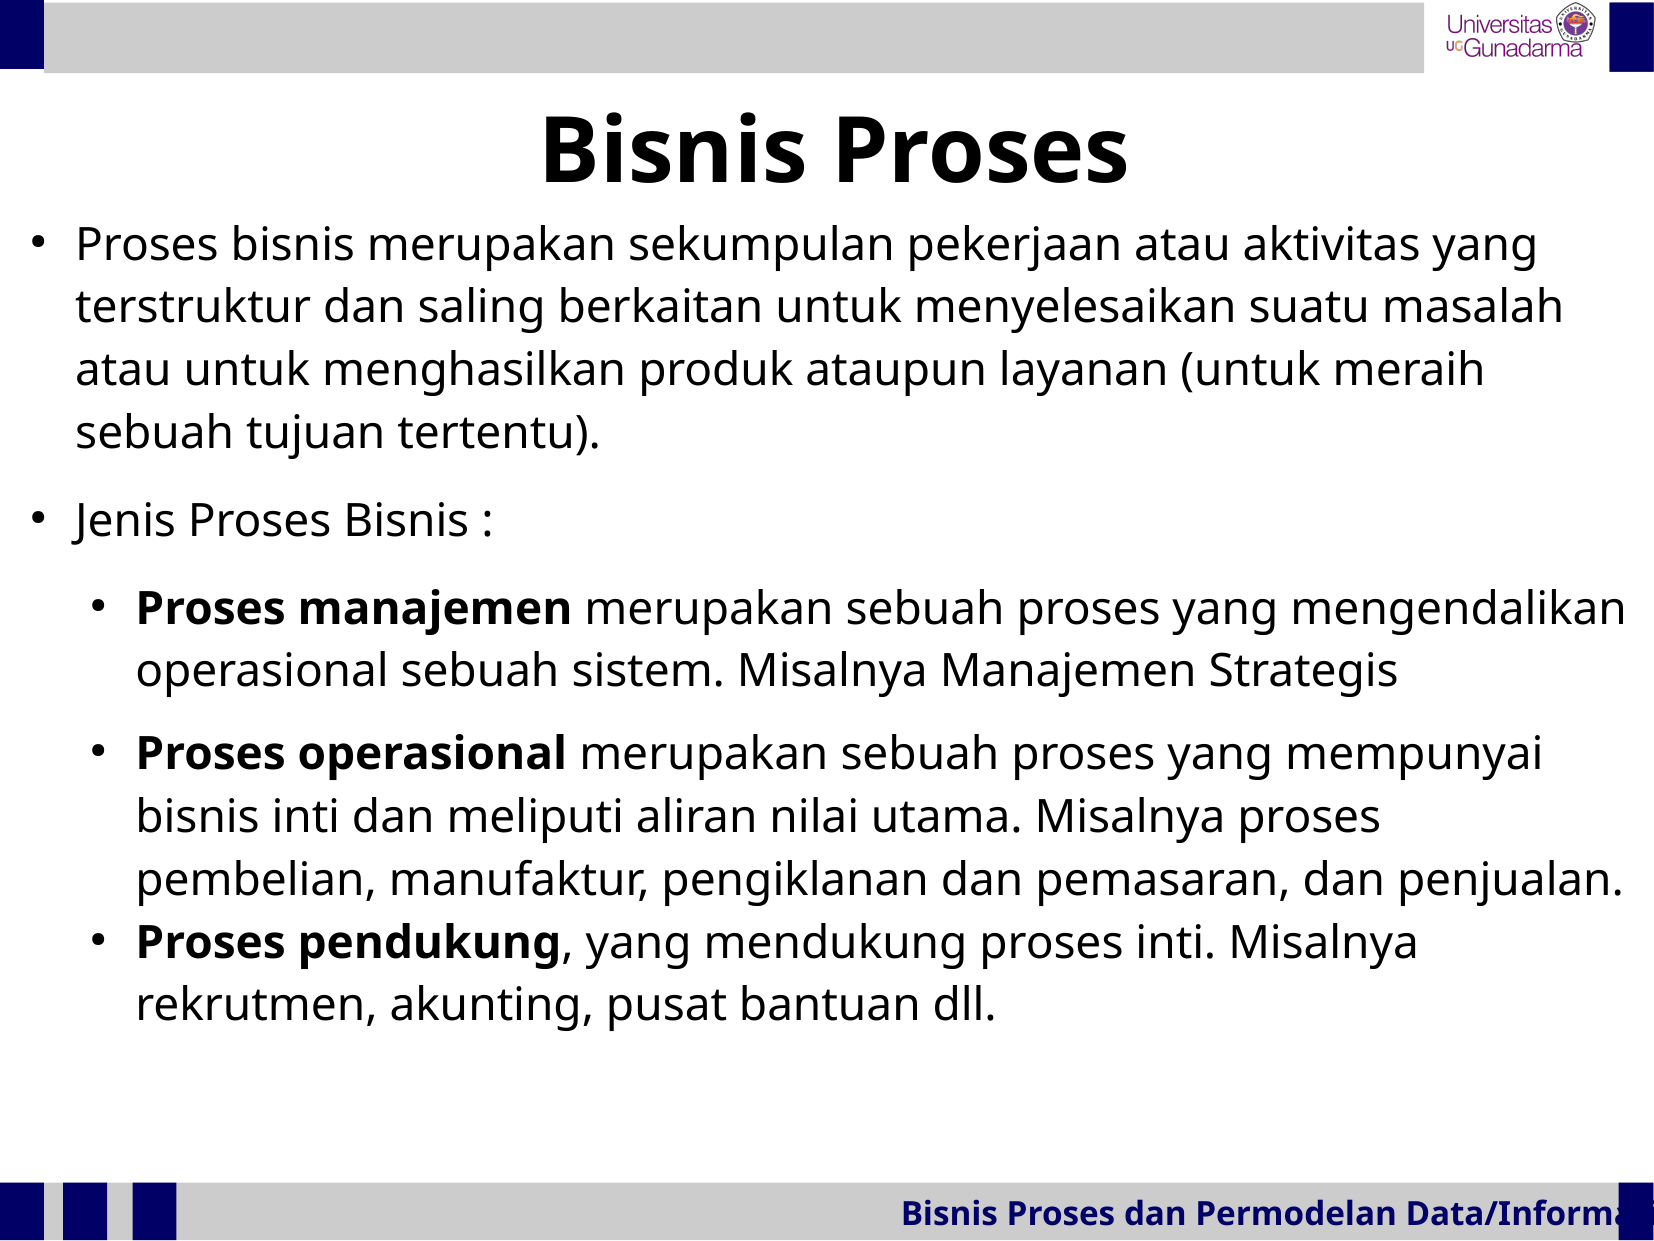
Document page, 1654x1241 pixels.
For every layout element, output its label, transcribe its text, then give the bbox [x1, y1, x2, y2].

picture [1437, 2, 1610, 62]
list Proses bisnis merupakan sekumpulan pekerjaan atau aktivitas yang terstruktur dan saling berkaitan untuk menyelesaikan suatu masalah atau untuk menghasilkan produk ataupun layanan (untuk meraih sebuah tujuan tertentu). Jenis Proses Bisnis : Proses manajemen merupakan sebuah proses yang mengendalikan operasional sebuah sistem. Misalnya Manajemen Strategis Proses operasional merupakan sebuah proses yang mempunyai bisnis inti dan meliputi aliran nilai utama. Misalnya proses pembelian, manufaktur, pengiklanan dan pemasaran, dan penjualan. Proses pendukung, yang mendukung proses inti. Misalnya rekrutmen, akunting, pusat bantuan dll. [14, 210, 1630, 1171]
title Bisnis Proses [78, 84, 1592, 210]
